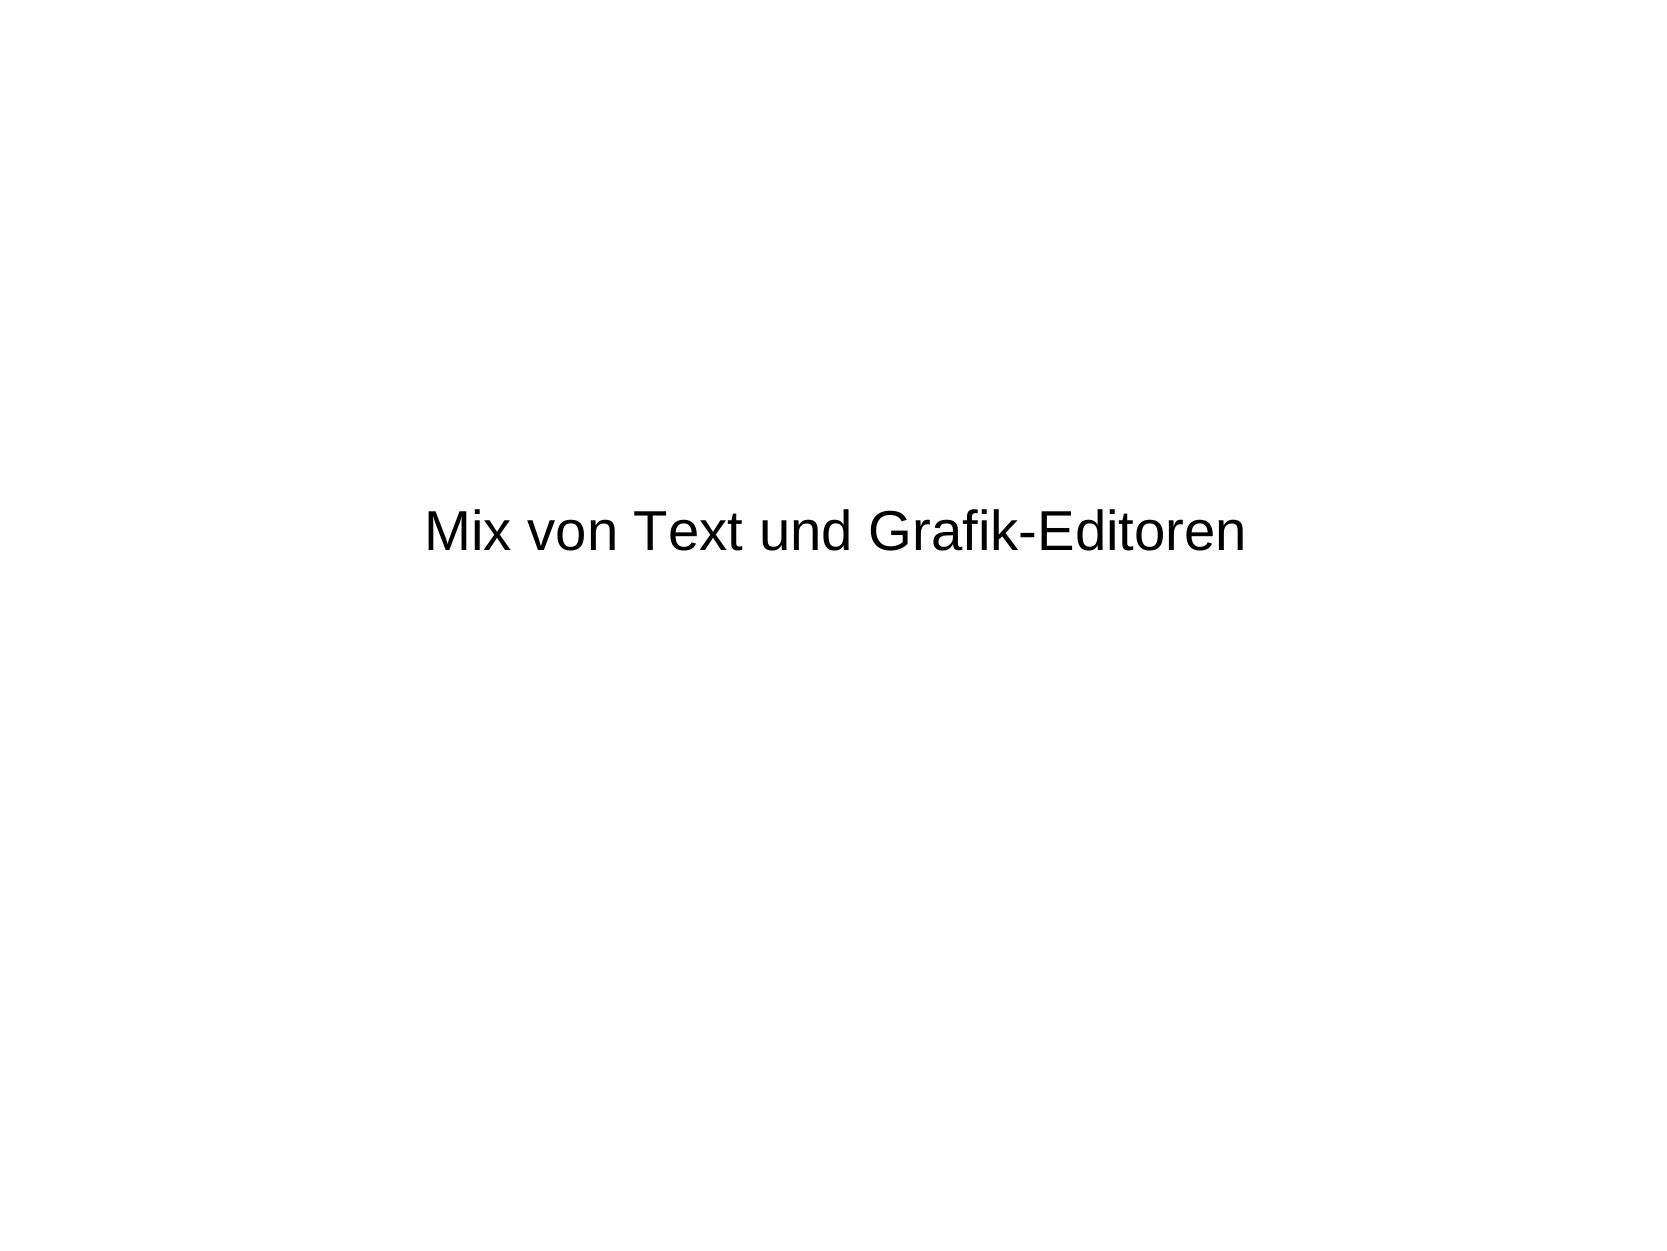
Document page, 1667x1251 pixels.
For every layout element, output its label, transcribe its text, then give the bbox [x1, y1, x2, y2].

subtitle Mix von Text und Grafik-Editoren [0, 502, 1667, 864]
